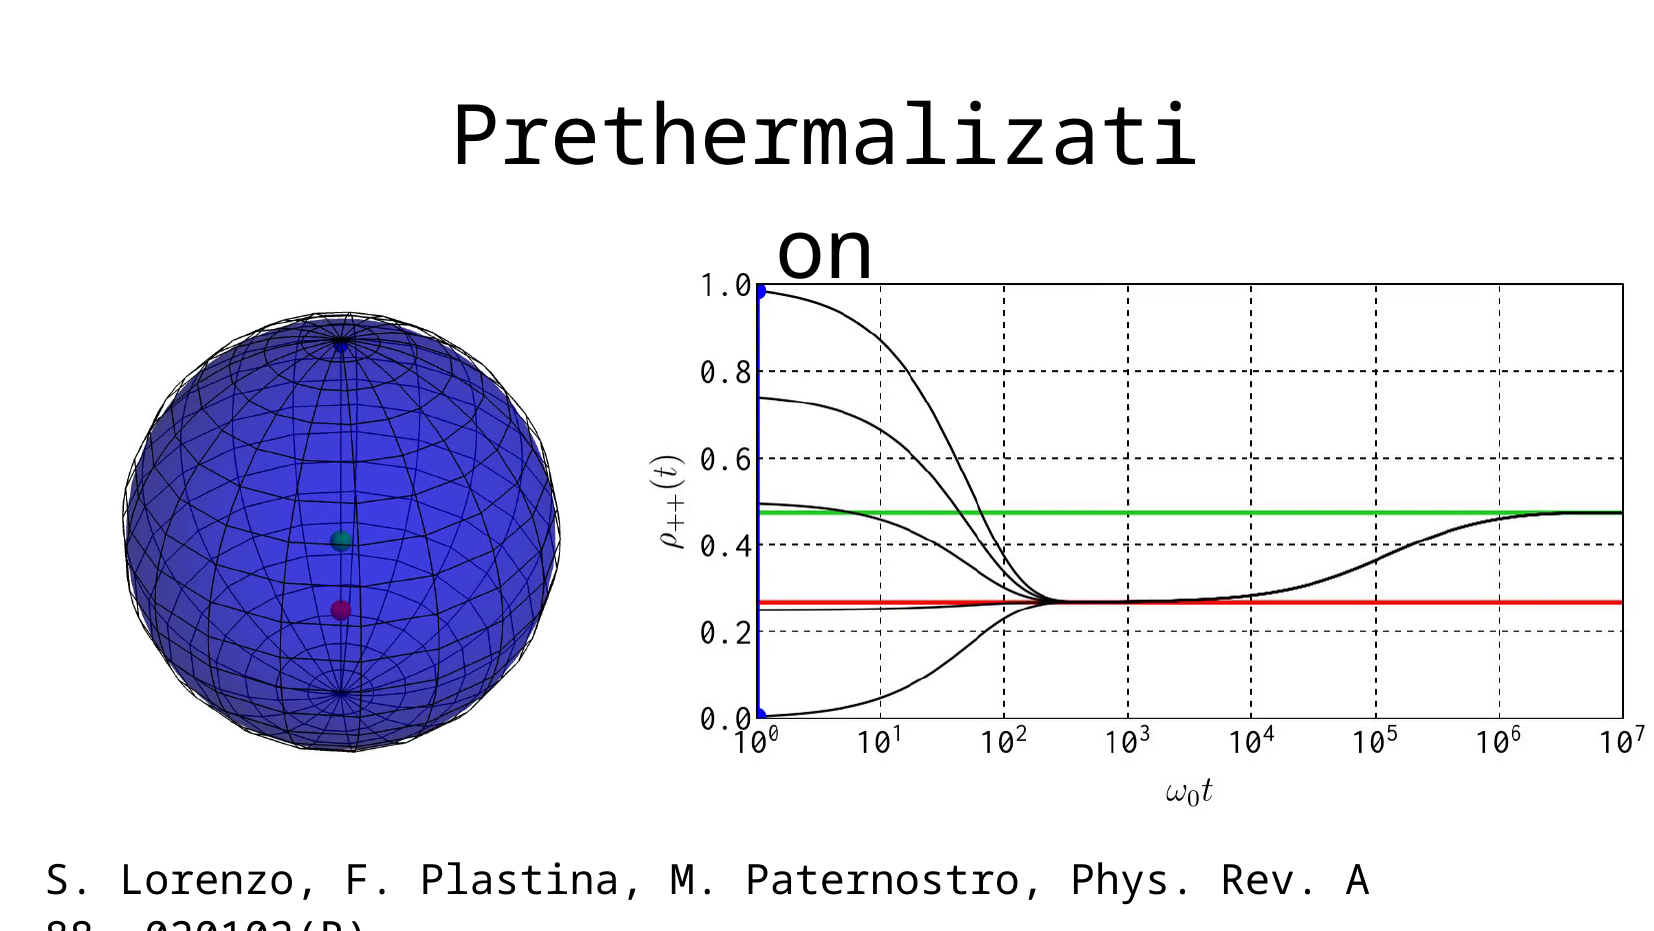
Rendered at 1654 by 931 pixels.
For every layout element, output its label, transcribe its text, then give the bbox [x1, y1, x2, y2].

picture [789, 265, 811, 273]
text_box S. Lorenzo, F. Plastina, M. Paternostro, Phys. Rev. A 88, 020102(R) [29, 841, 1477, 901]
picture [0, 206, 1648, 910]
text_box Prethermalization [426, 68, 1225, 171]
